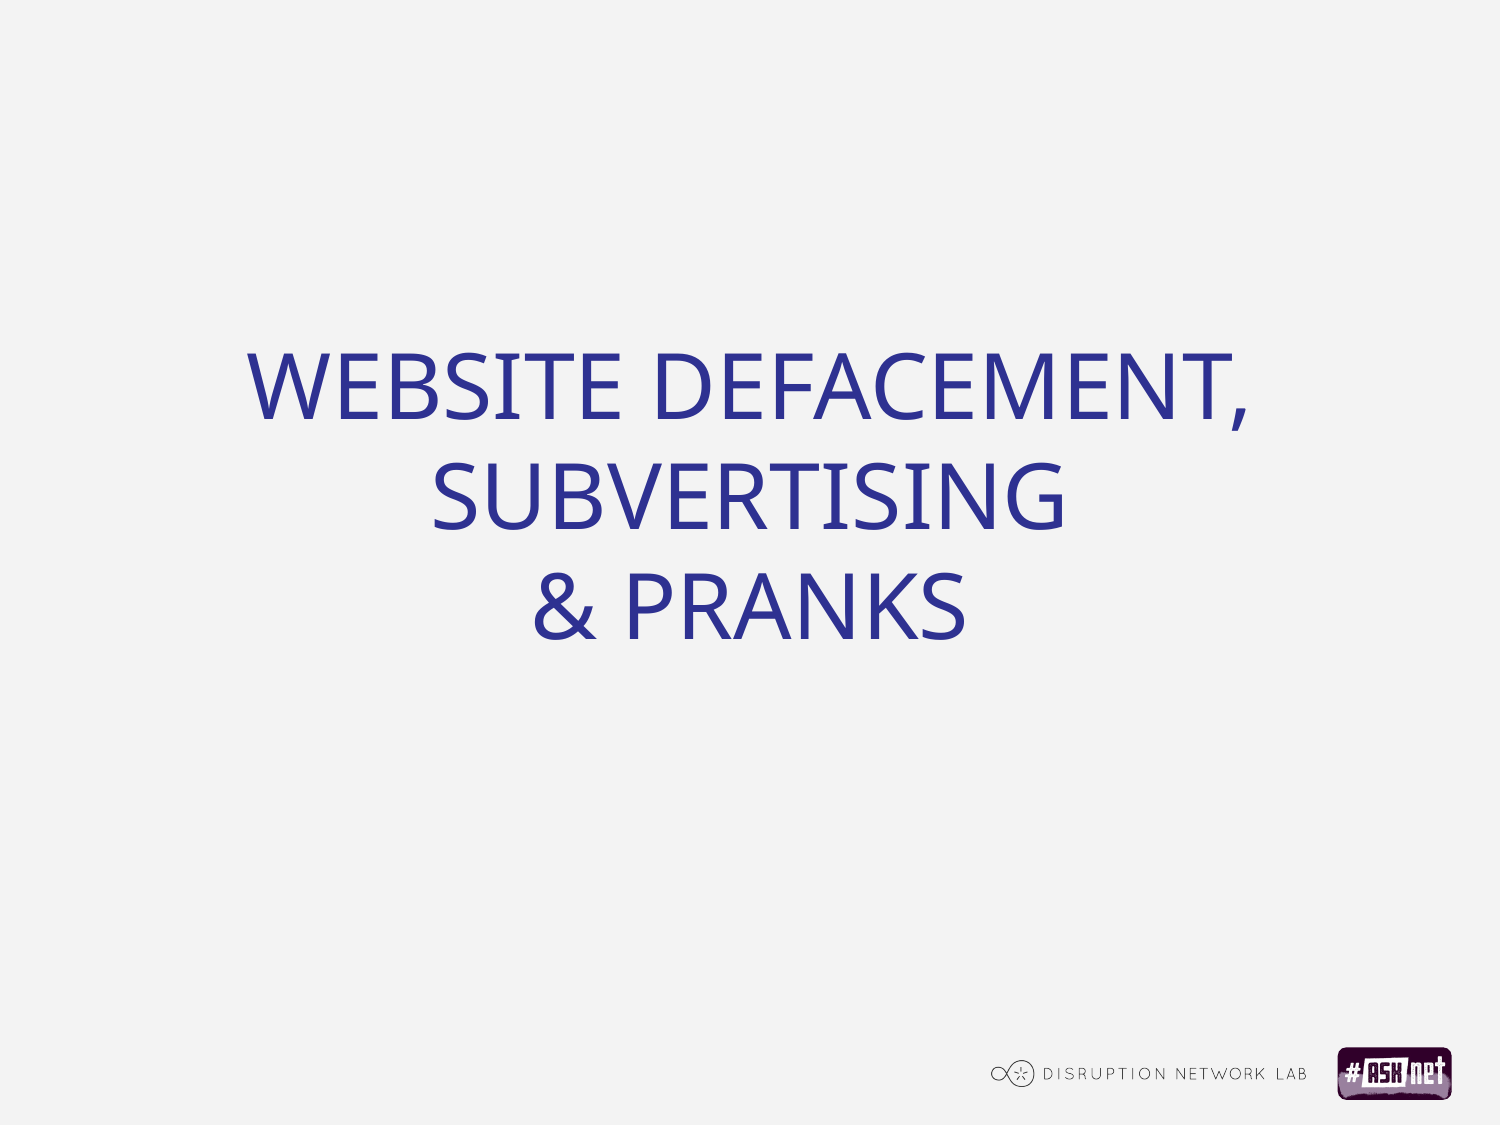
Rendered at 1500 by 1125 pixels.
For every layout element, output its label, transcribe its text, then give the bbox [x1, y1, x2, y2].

picture [1337, 1047, 1452, 1100]
picture [991, 1060, 1306, 1087]
text_box WEBSITE DEFACEMENT, SUBVERTISING & PRANKS [101, 313, 1399, 664]
